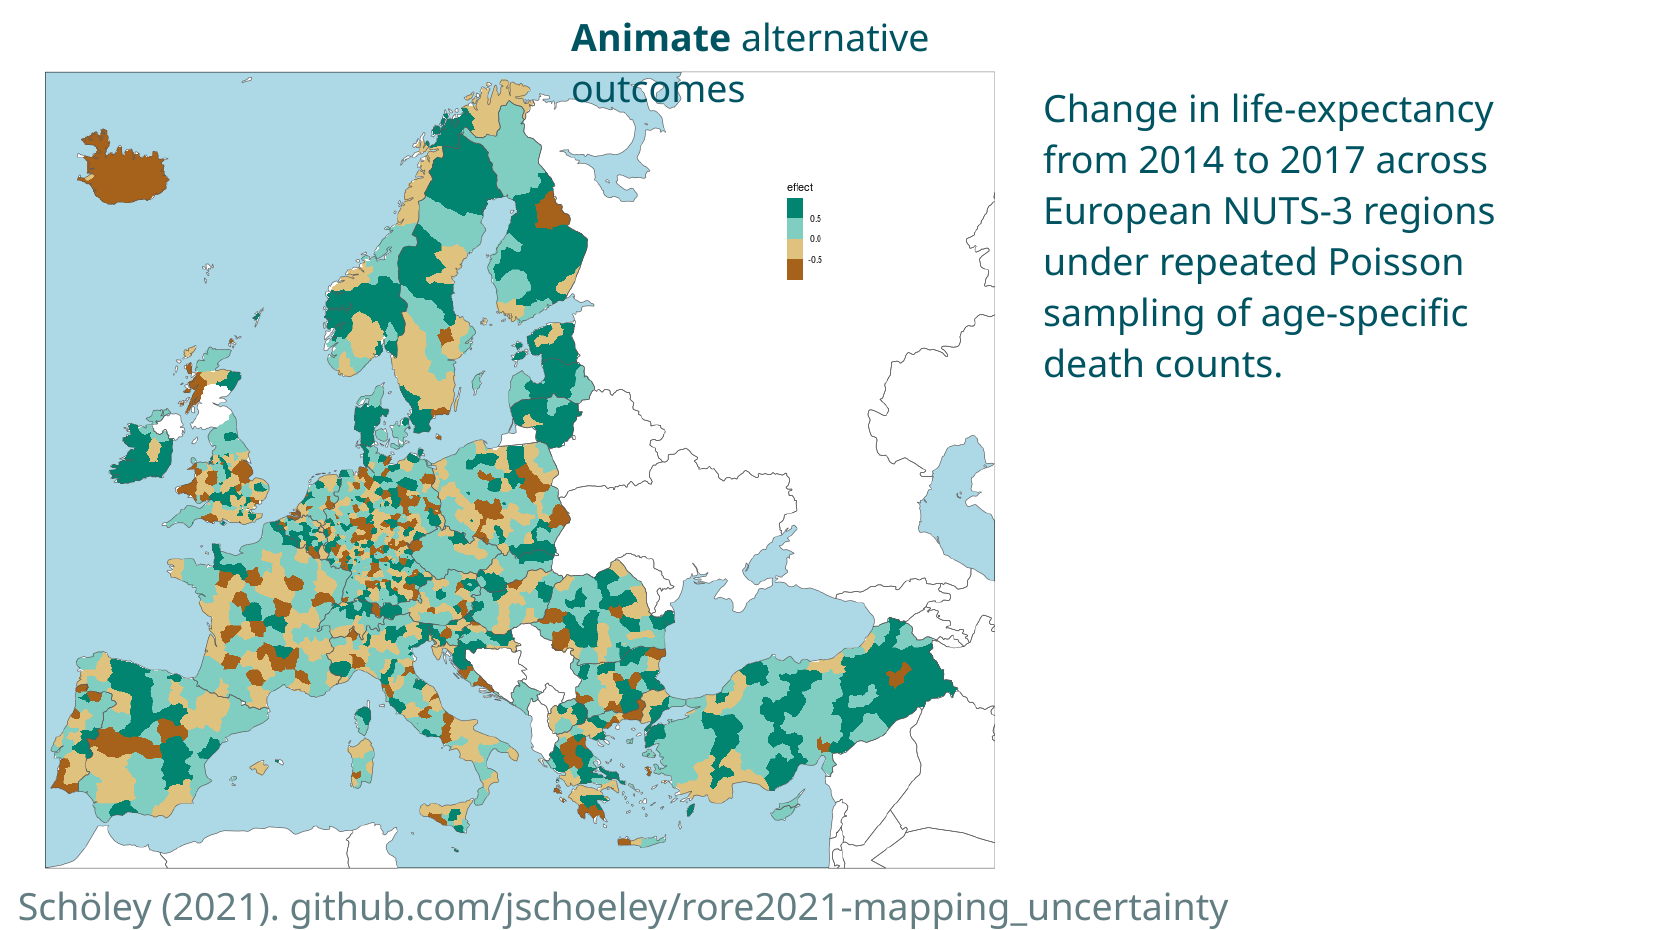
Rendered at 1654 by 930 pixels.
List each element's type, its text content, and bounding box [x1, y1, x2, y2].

text_box Schöley (2021). github.com/jschoeley/rore2021-mapping_uncertainty [3, 872, 1058, 930]
text_box Animate alternative outcomes [556, 4, 1097, 119]
picture [41, 69, 998, 871]
text_box Change in life-expectancy from 2014 to 2017 across European NUTS-3 regions under repeated Poisson sampling of age-specific death counts. [1028, 75, 1576, 339]
